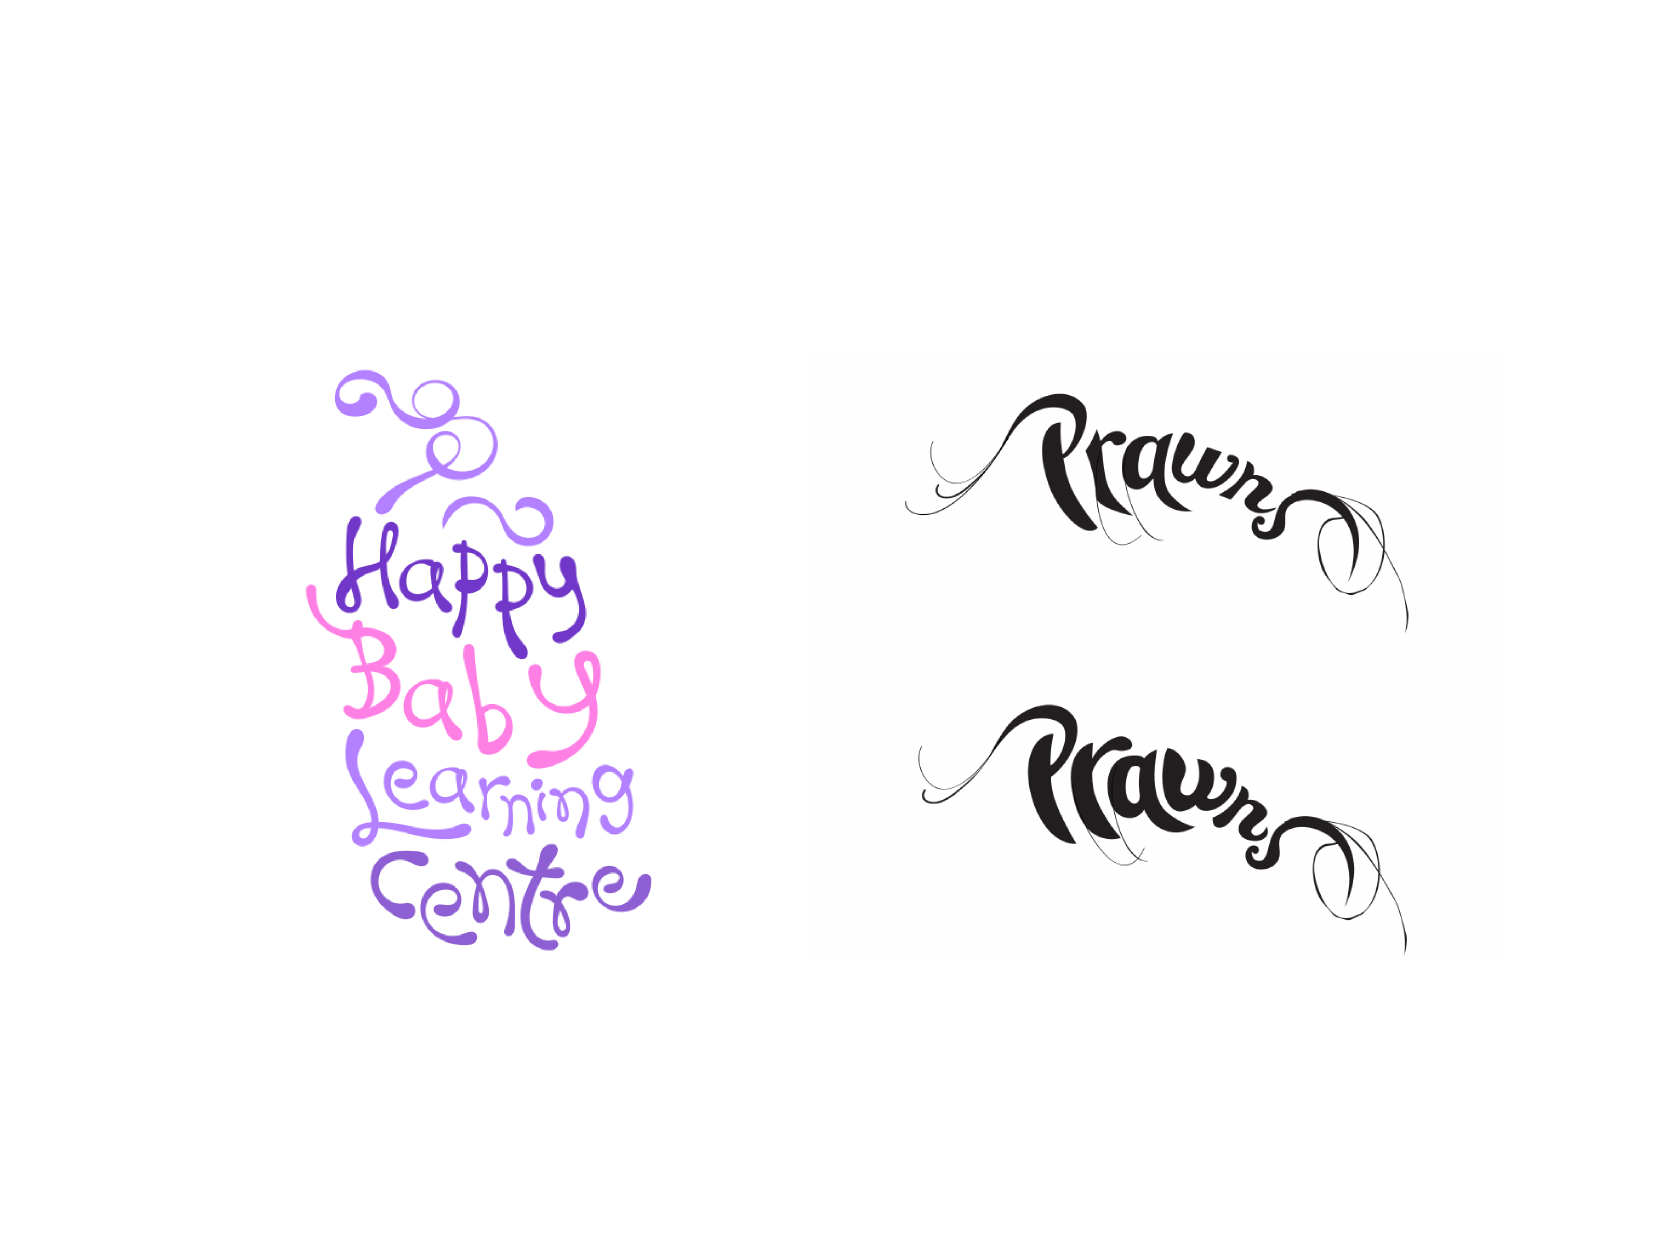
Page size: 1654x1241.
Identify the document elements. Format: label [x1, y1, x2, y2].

picture [806, 348, 1501, 963]
picture [165, 256, 762, 1030]
